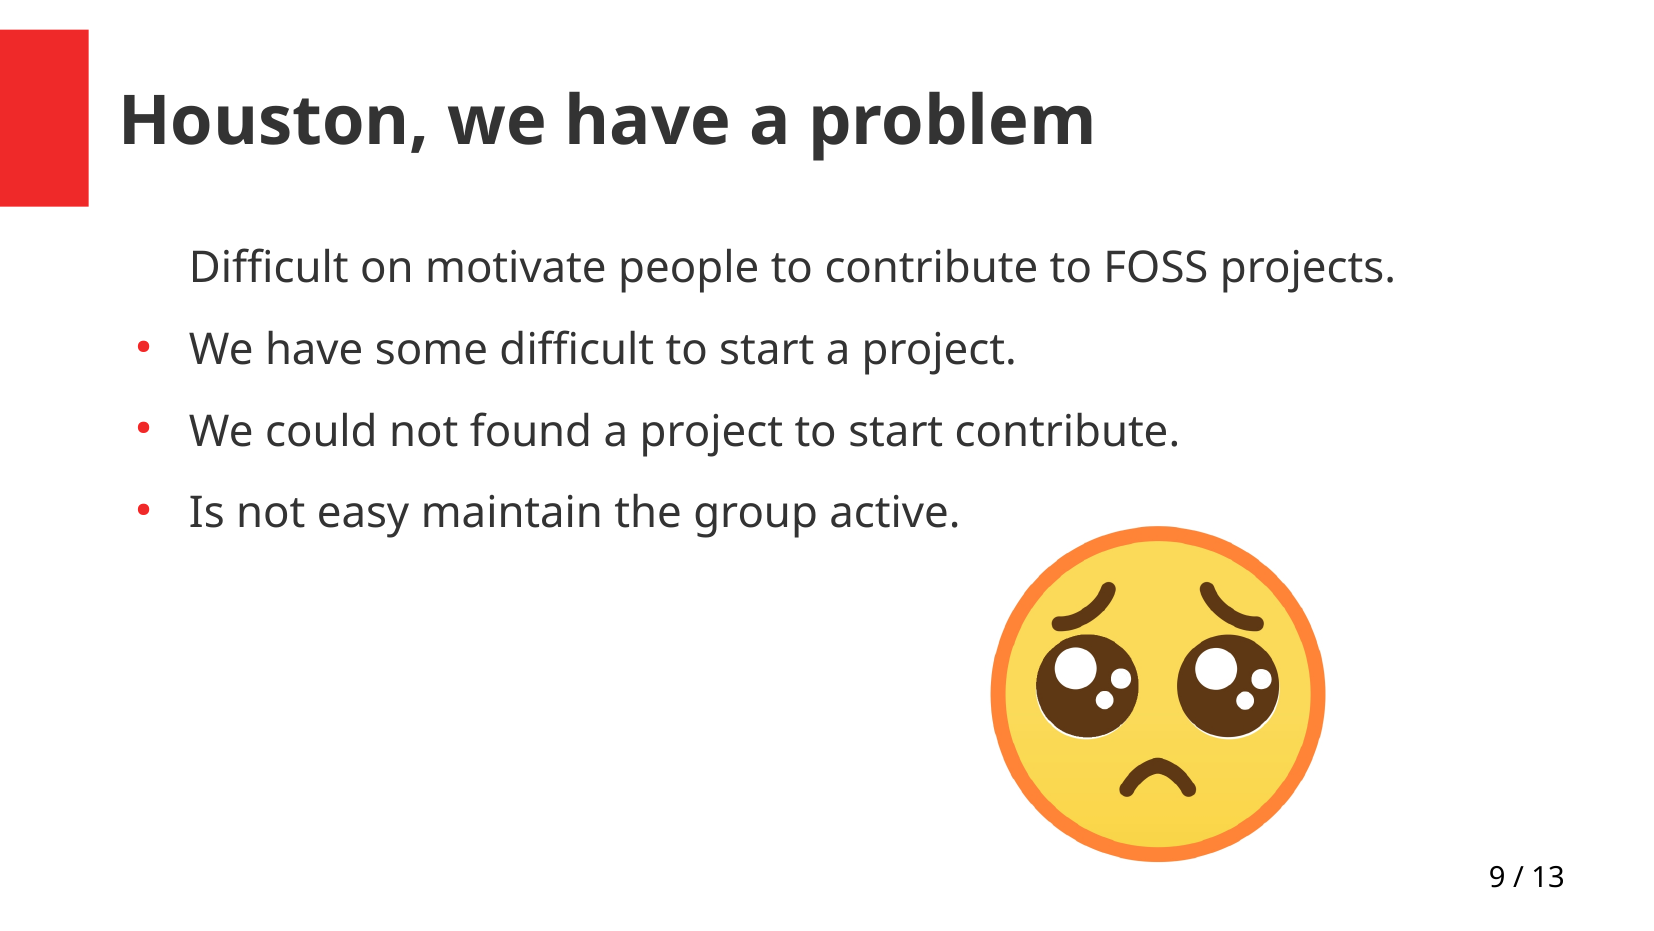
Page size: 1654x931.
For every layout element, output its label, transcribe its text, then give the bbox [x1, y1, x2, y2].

picture [960, 494, 1355, 890]
list Difficult on motivate people to contribute to FOSS projects. We have some difficult to start a project. We could not found a project to start contribute. Is not easy maintain the group active. [118, 236, 1595, 798]
title Houston, we have a problem [118, 29, 1595, 207]
